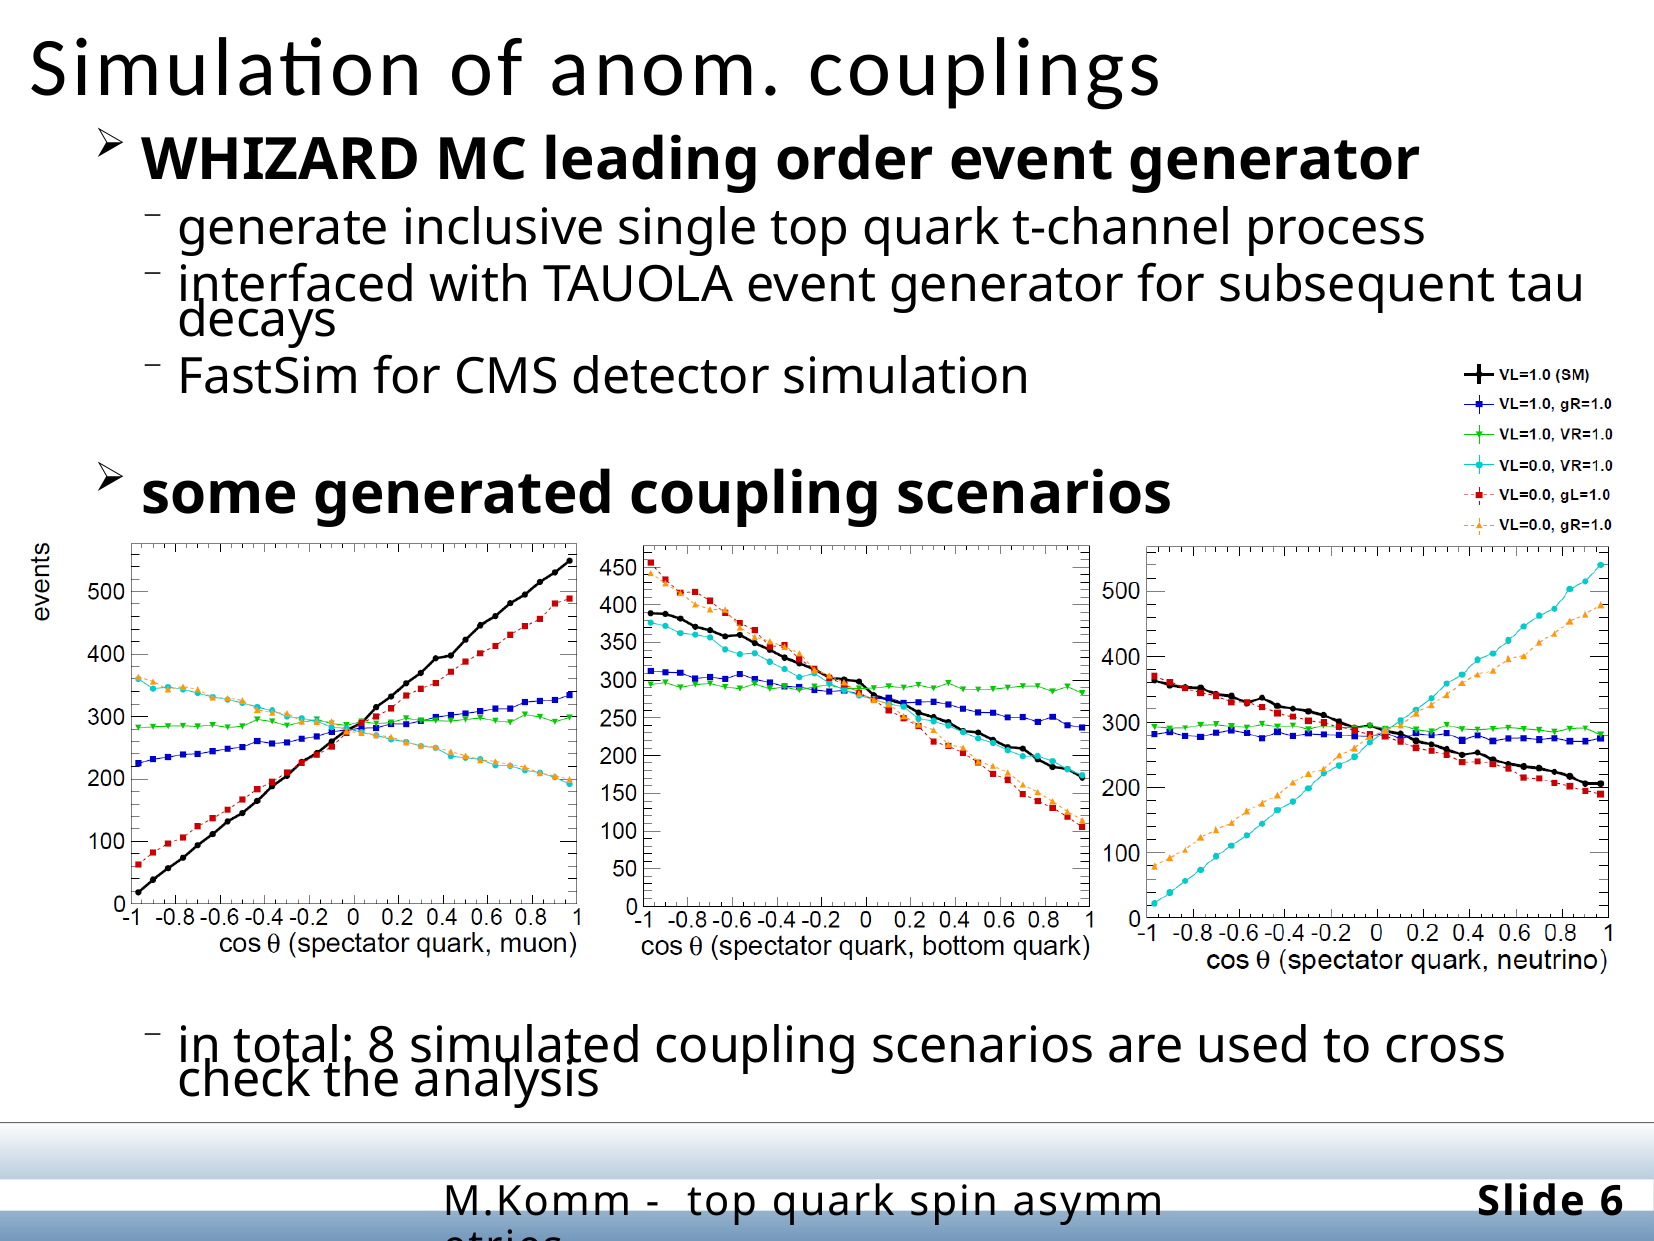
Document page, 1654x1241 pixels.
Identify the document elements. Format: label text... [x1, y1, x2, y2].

list WHIZARD MC leading order event generator generate inclusive single top quark t-channel process interfaced with TAUOLA event generator for subsequent tau decays FastSim for CMS detector simulation some generated coupling scenarios in total: 8 simulated coupling scenarios are used to cross check the analysis [82, 147, 1625, 1064]
picture [595, 539, 1095, 962]
title Simulation of anom. couplings [29, 24, 1625, 126]
picture [29, 539, 581, 962]
picture [1098, 363, 1619, 979]
